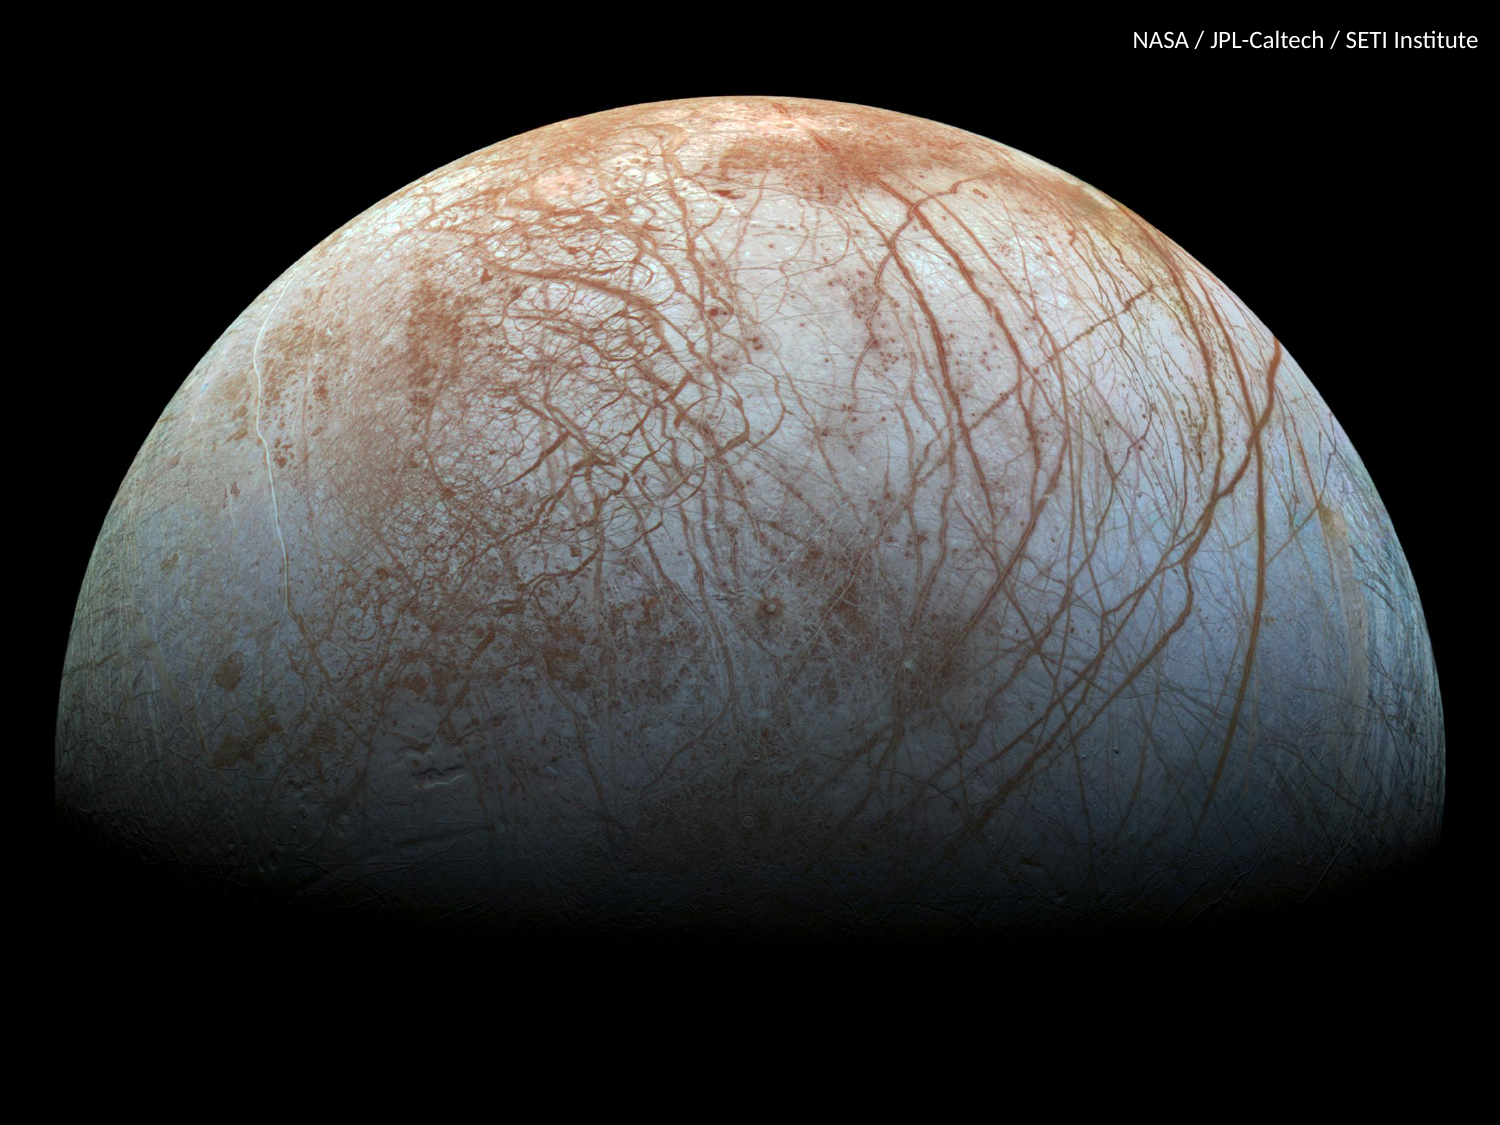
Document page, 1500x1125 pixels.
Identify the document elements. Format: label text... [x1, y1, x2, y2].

picture [0, 8, 1500, 1118]
text_box NASA / JPL-Caltech / SETI Institute [1114, 15, 1495, 62]
